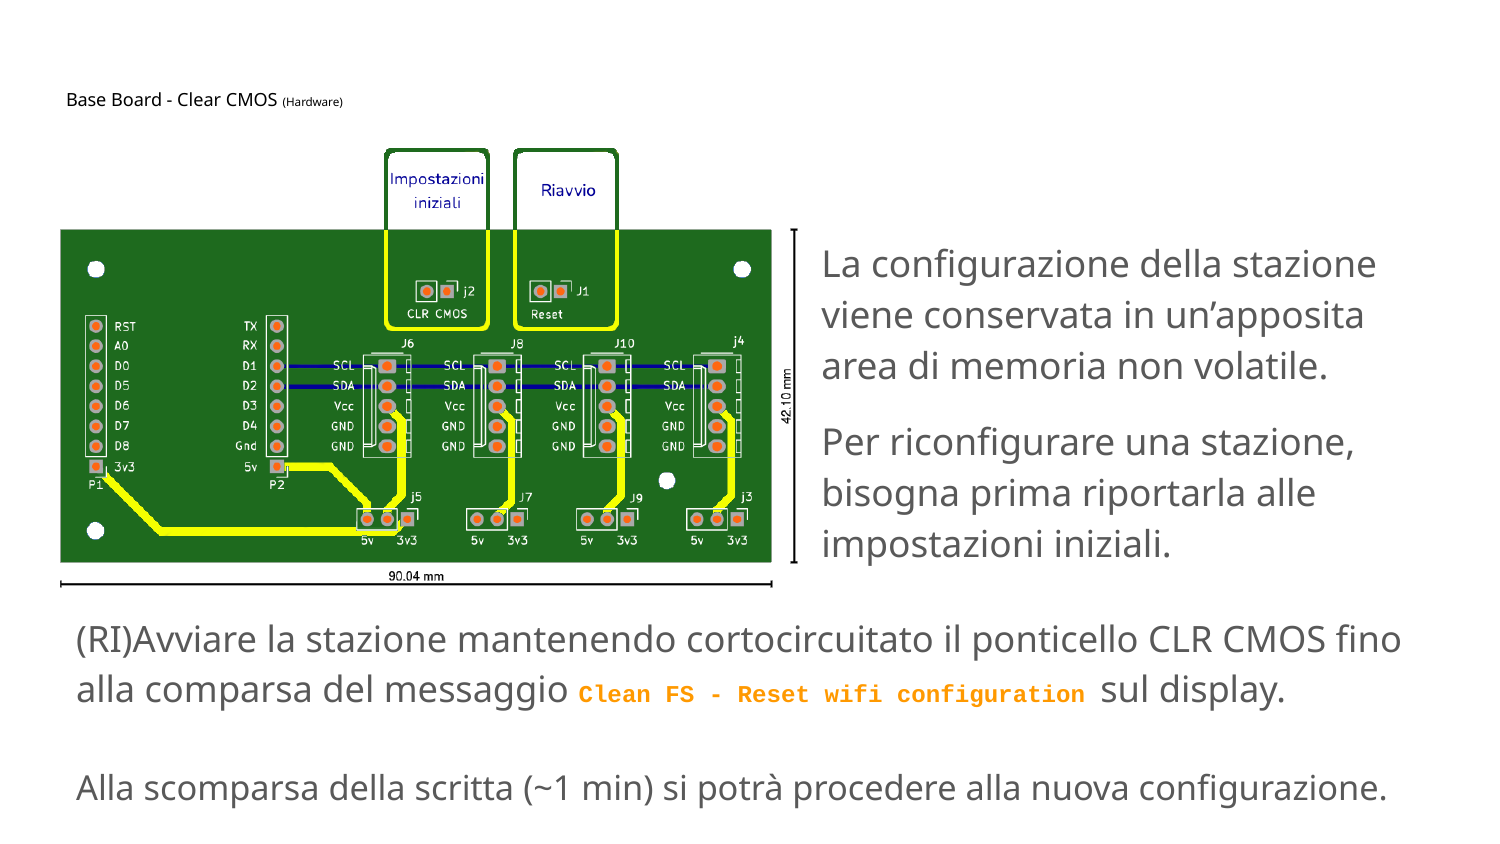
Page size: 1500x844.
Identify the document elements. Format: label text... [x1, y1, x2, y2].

list (RI)Avviare la stazione mantenendo cortocircuitato il ponticello CLR CMOS fino alla comparsa del messaggio Clean FS - Reset wifi configuration sul display. Alla scomparsa della scritta (~1 min) si potrà procedere alla nuova configurazione. [60, 594, 1435, 826]
title Base Board - Clear CMOS (Hardware) [51, 72, 1449, 167]
list La configurazione della stazione viene conservata in un’apposita area di memoria non volatile. Per riconfigurare una stazione, bisogna prima riportarla alle impostazioni iniziali. [839, 218, 1460, 584]
picture [51, 134, 839, 595]
